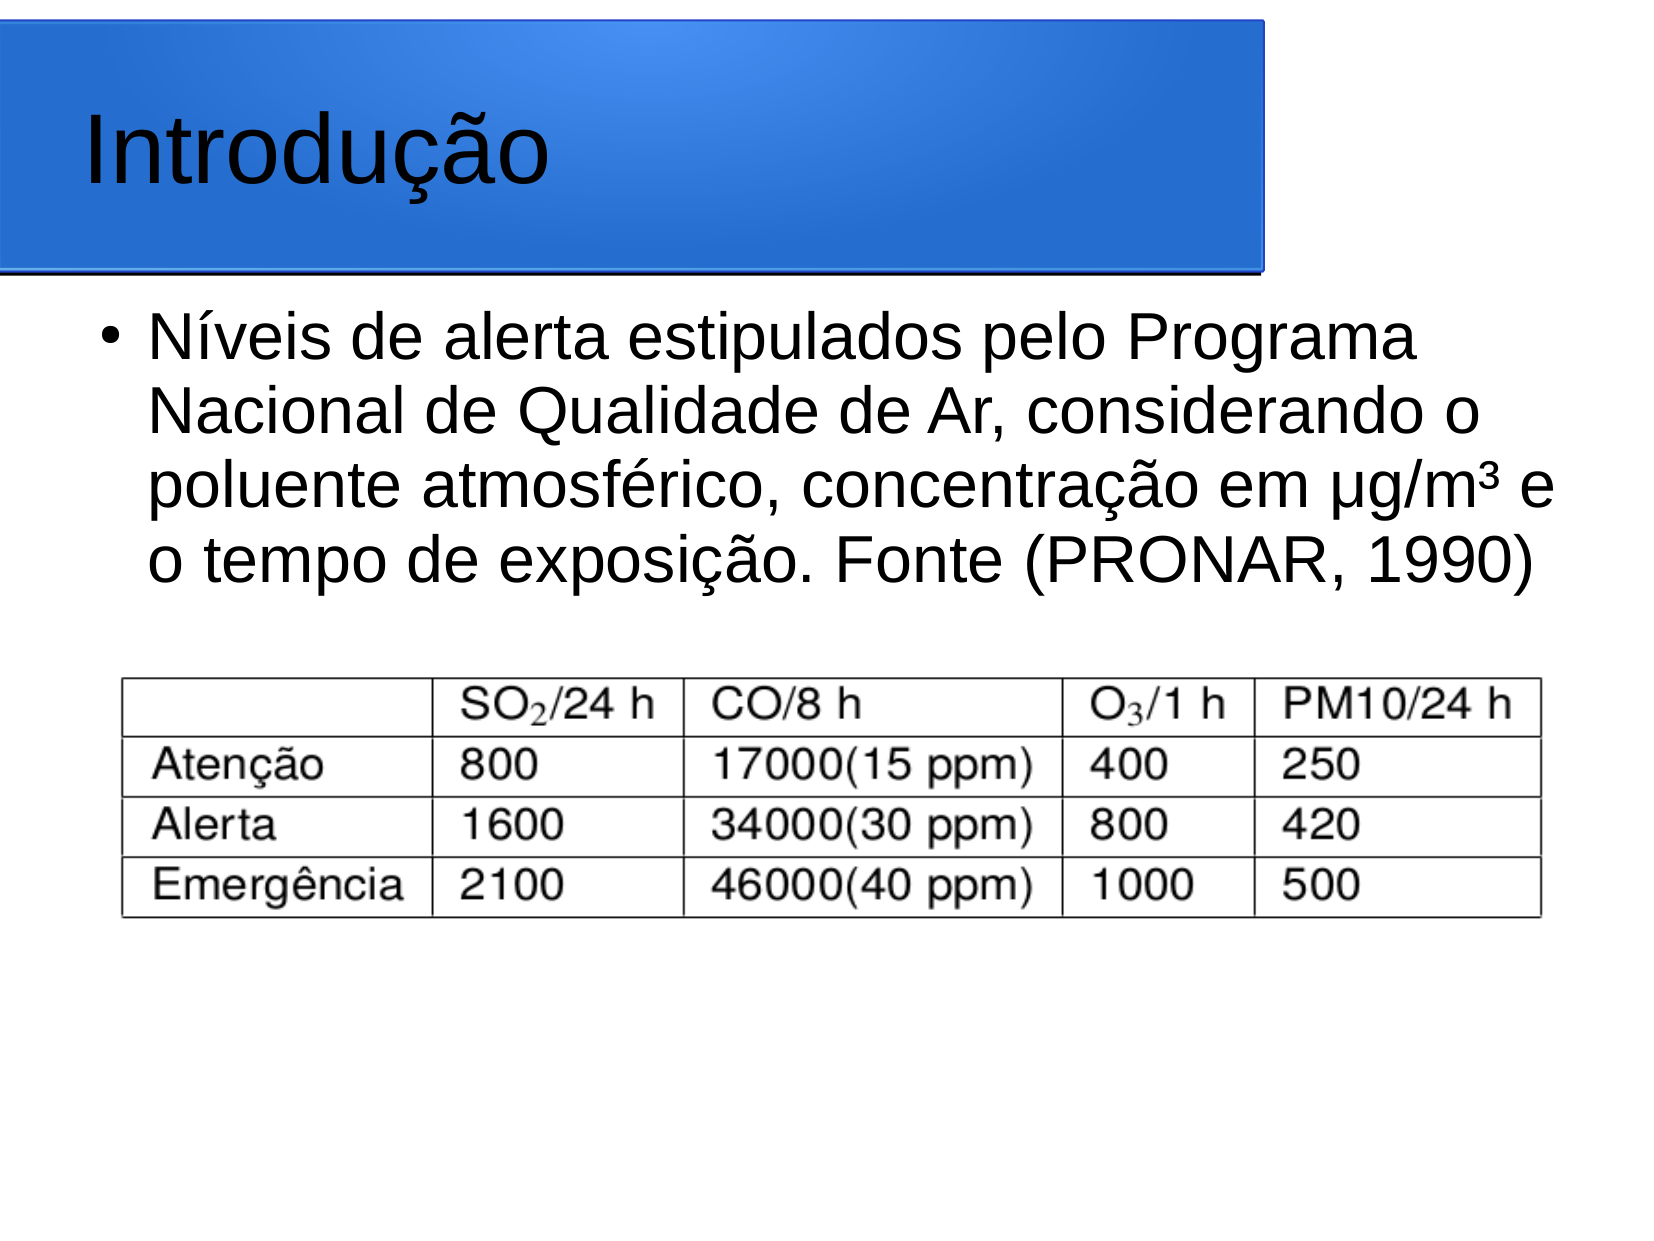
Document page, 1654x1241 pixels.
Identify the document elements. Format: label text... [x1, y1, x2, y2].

title Introdução [82, 47, 1235, 252]
picture [118, 676, 1548, 922]
list Níveis de alerta estipulados pelo Programa Nacional de Qualidade de Ar, considerando o poluente atmosférico, concentração em μg/m³ e o tempo de exposição. Fonte (PRONAR, 1990) [82, 299, 1571, 643]
